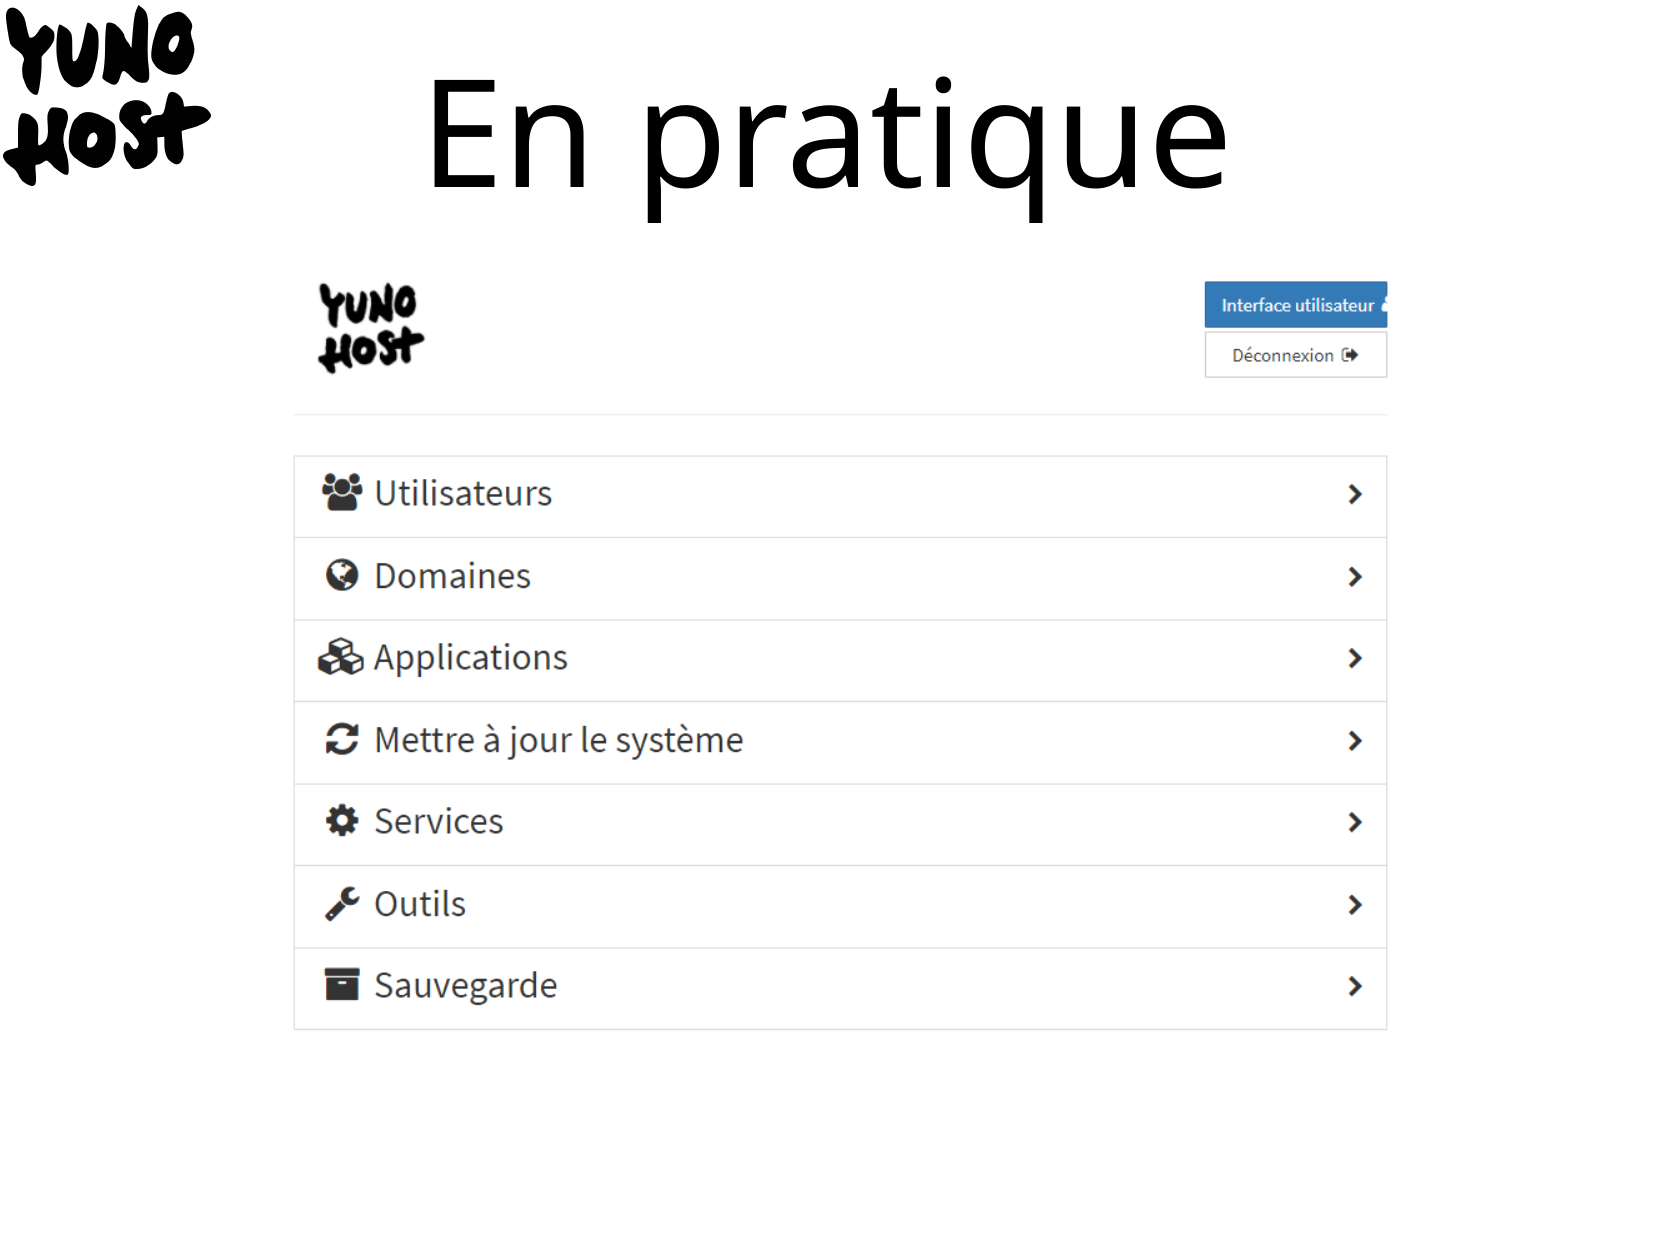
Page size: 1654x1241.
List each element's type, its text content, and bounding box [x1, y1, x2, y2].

picture [3, 5, 211, 186]
title En pratique [82, 25, 1571, 233]
picture [270, 269, 1405, 1059]
